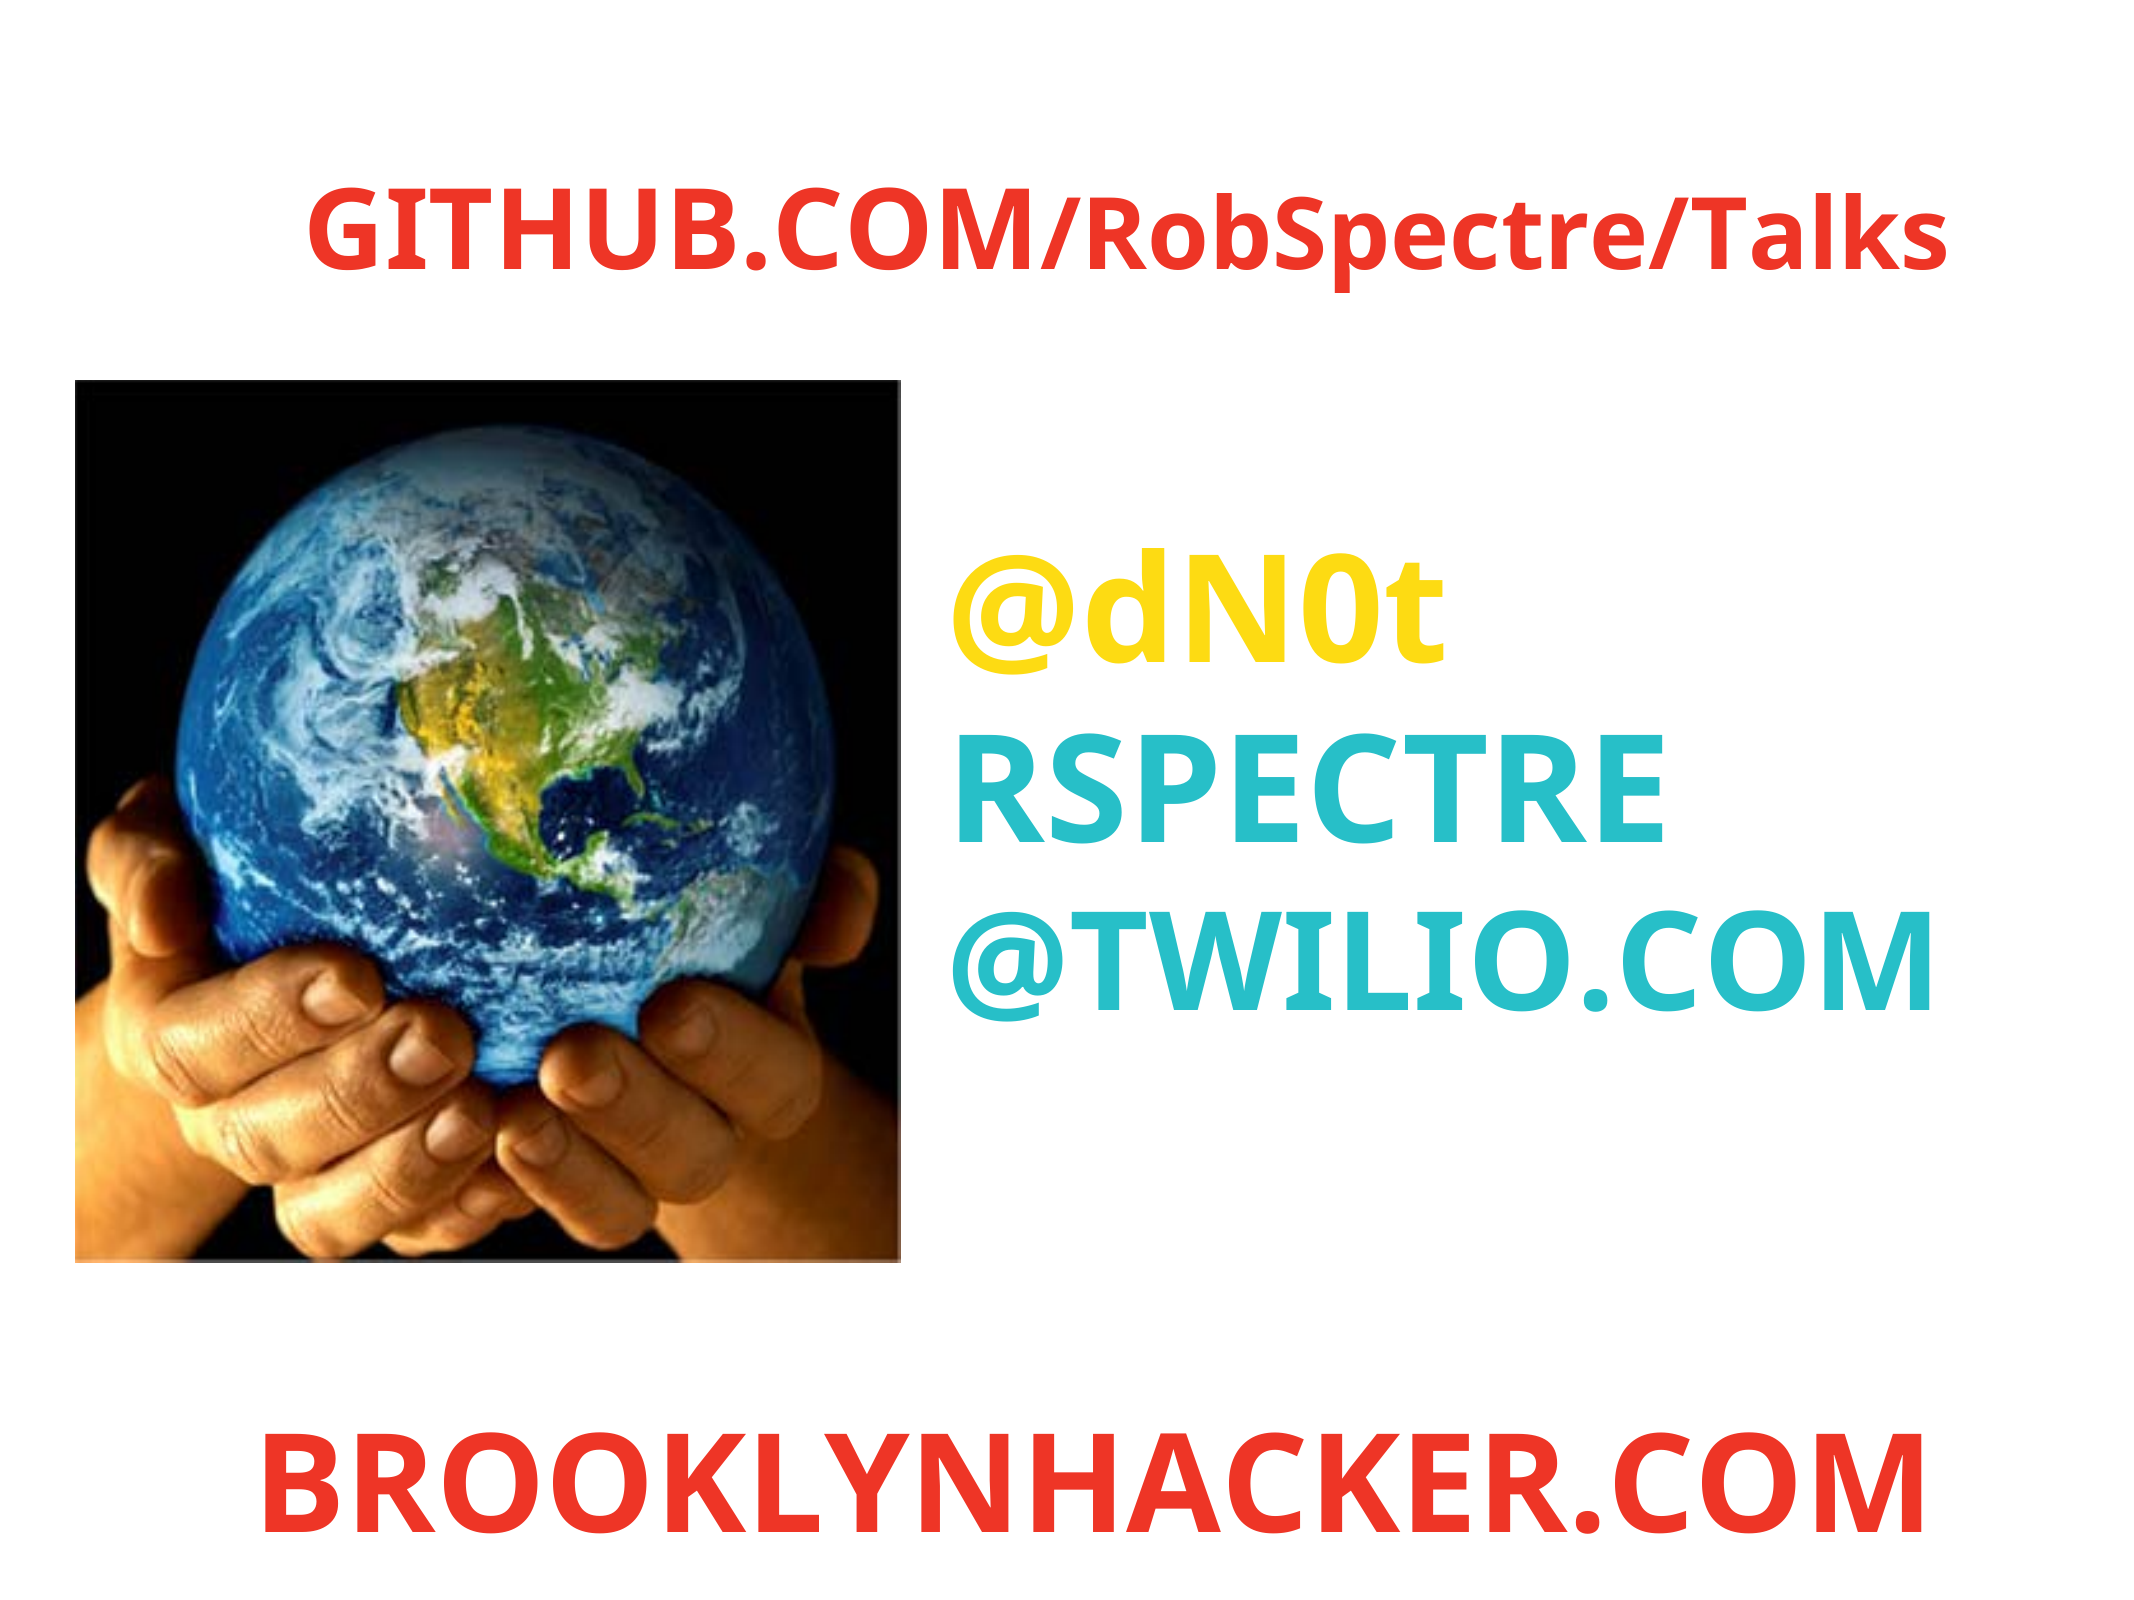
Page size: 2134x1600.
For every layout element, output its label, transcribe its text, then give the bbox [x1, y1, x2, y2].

text_box GITHUB.COM/RobSpectre/Talks [112, 149, 2134, 338]
text_box BROOKLYNHACKER.COM [79, 1387, 2101, 1576]
text_box @dN0t RSPECTRE @TWILIO.COM [937, 512, 2134, 1163]
picture [75, 380, 901, 1263]
